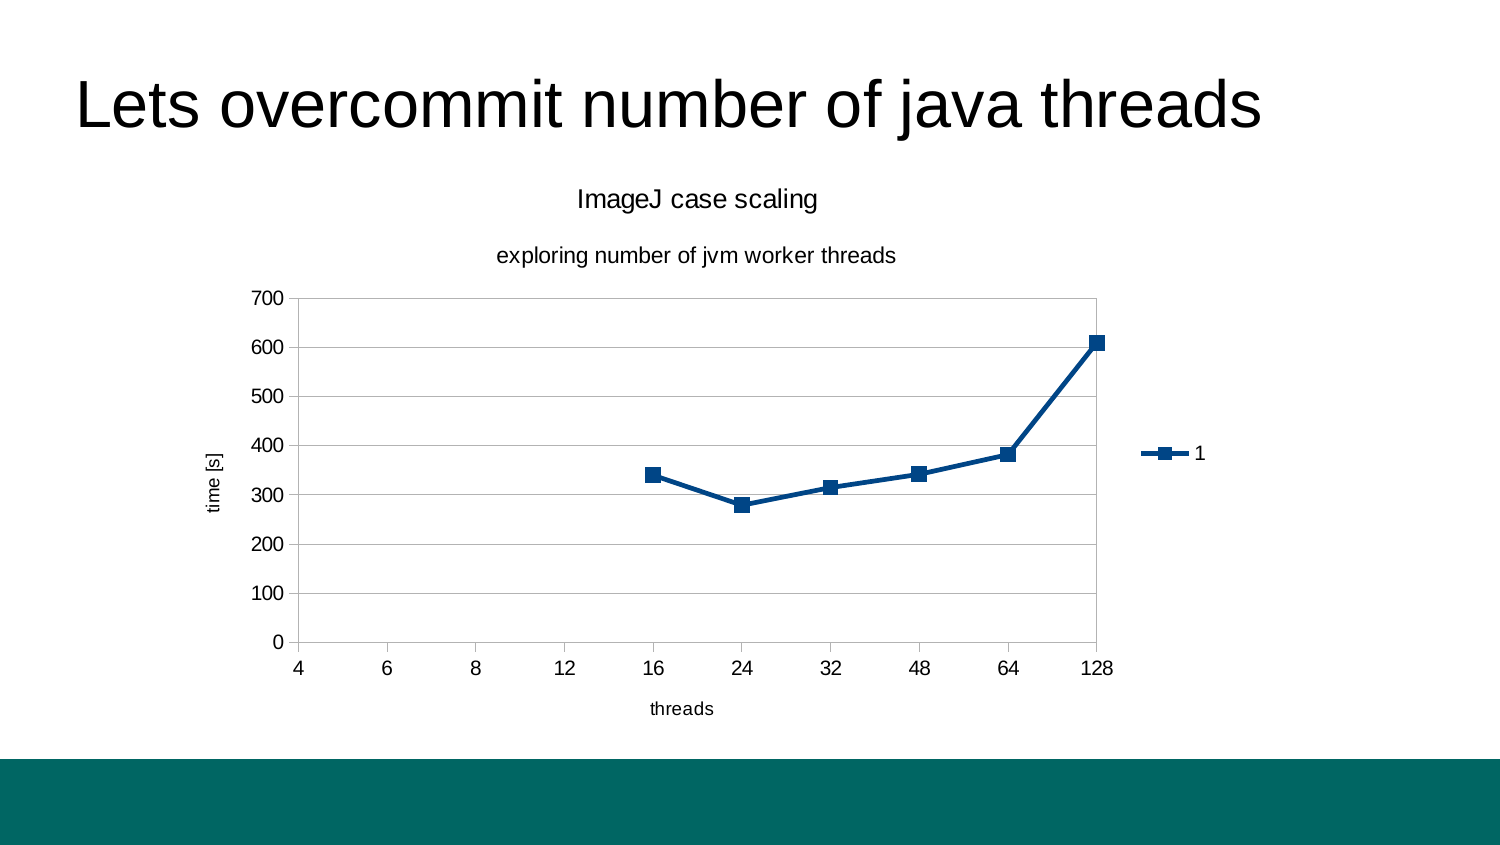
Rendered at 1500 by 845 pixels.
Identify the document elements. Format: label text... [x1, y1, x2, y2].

chart [169, 156, 1225, 751]
title Lets overcommit number of java threads [75, 33, 1425, 175]
